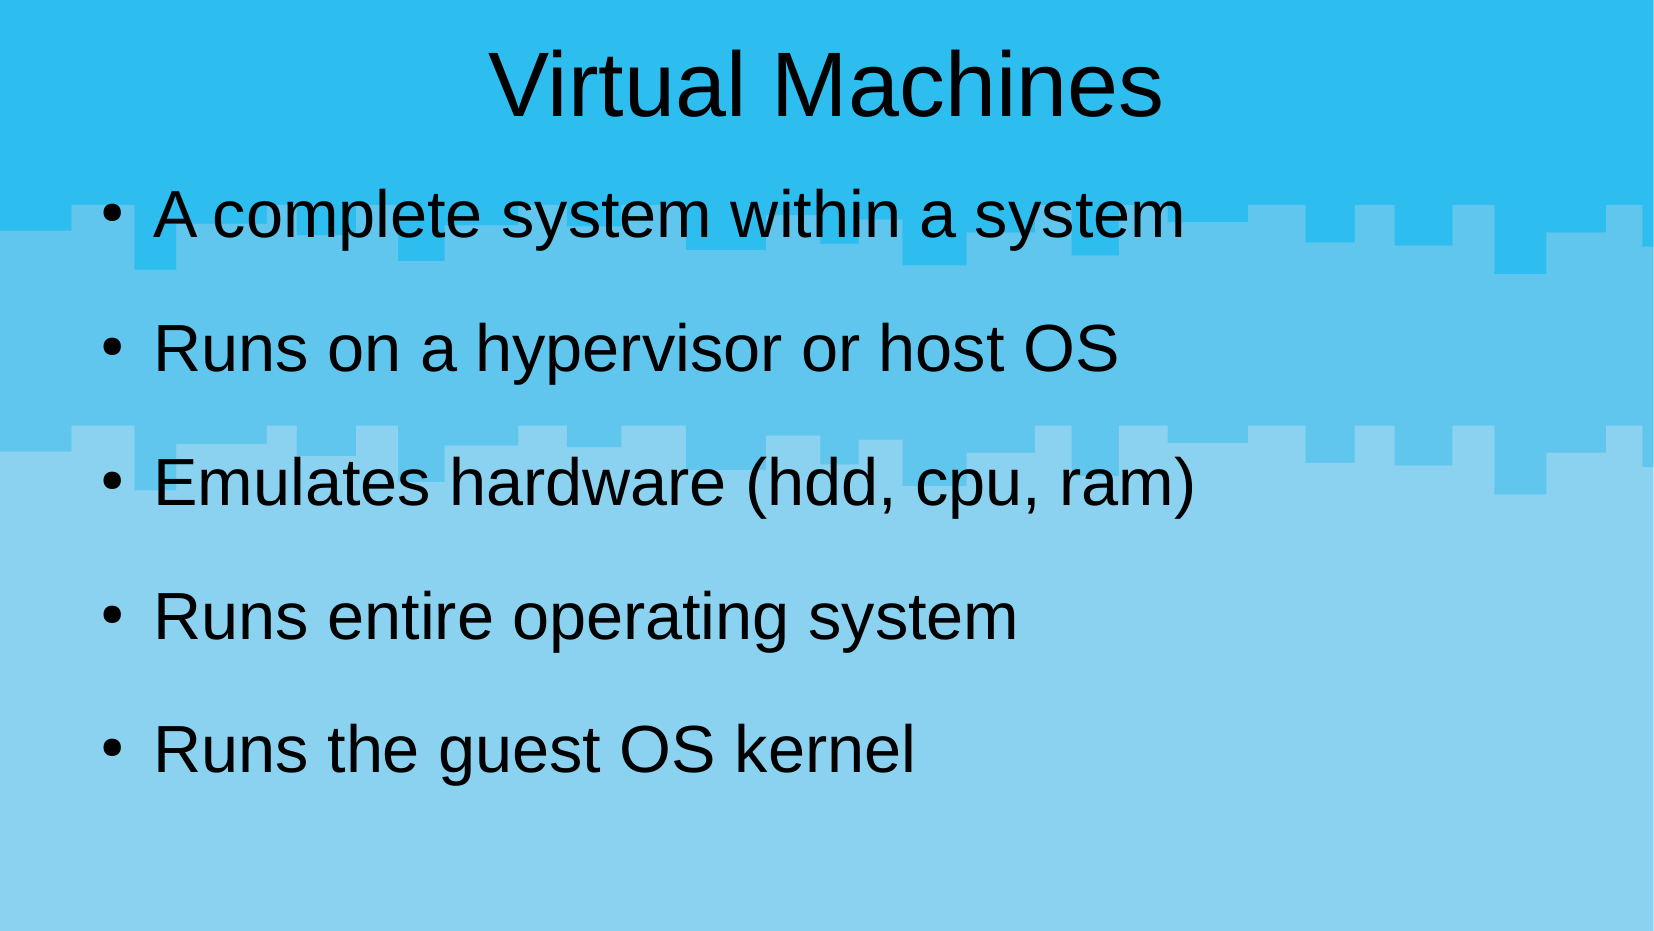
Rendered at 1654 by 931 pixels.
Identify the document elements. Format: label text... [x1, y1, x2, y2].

picture [0, 0, 1654, 931]
title Virtual Machines [82, 7, 1571, 163]
list A complete system within a system Runs on a hypervisor or host OS Emulates hardware (hdd, cpu, ram) Runs entire operating system Runs the guest OS kernel [82, 177, 1571, 827]
